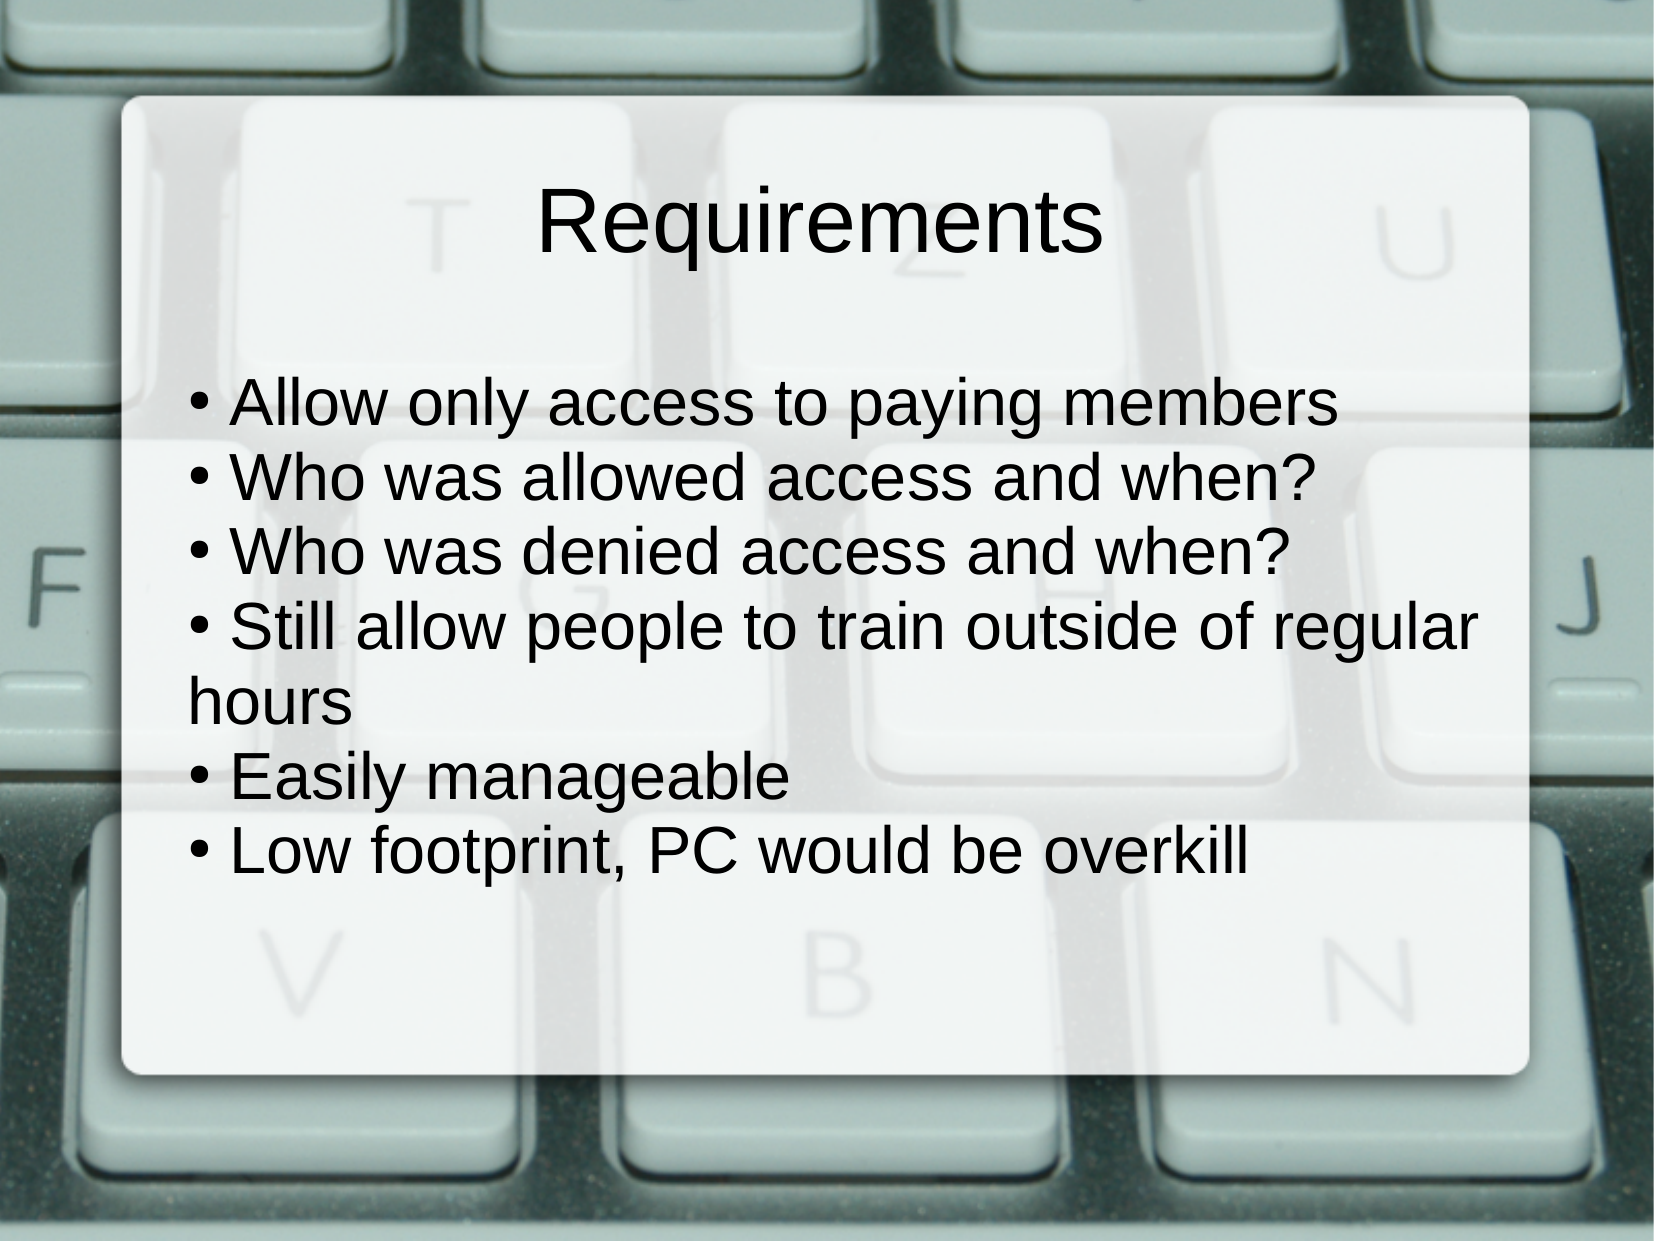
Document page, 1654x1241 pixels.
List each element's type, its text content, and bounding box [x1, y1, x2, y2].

picture [0, 0, 1654, 1241]
subtitle Allow only access to paying members Who was allowed access and when? Who was denied access and when? Still allow people to train outside of regular hours Easily manageable Low footprint, PC would be overkill [187, 337, 1546, 916]
title Requirements [135, 125, 1506, 318]
